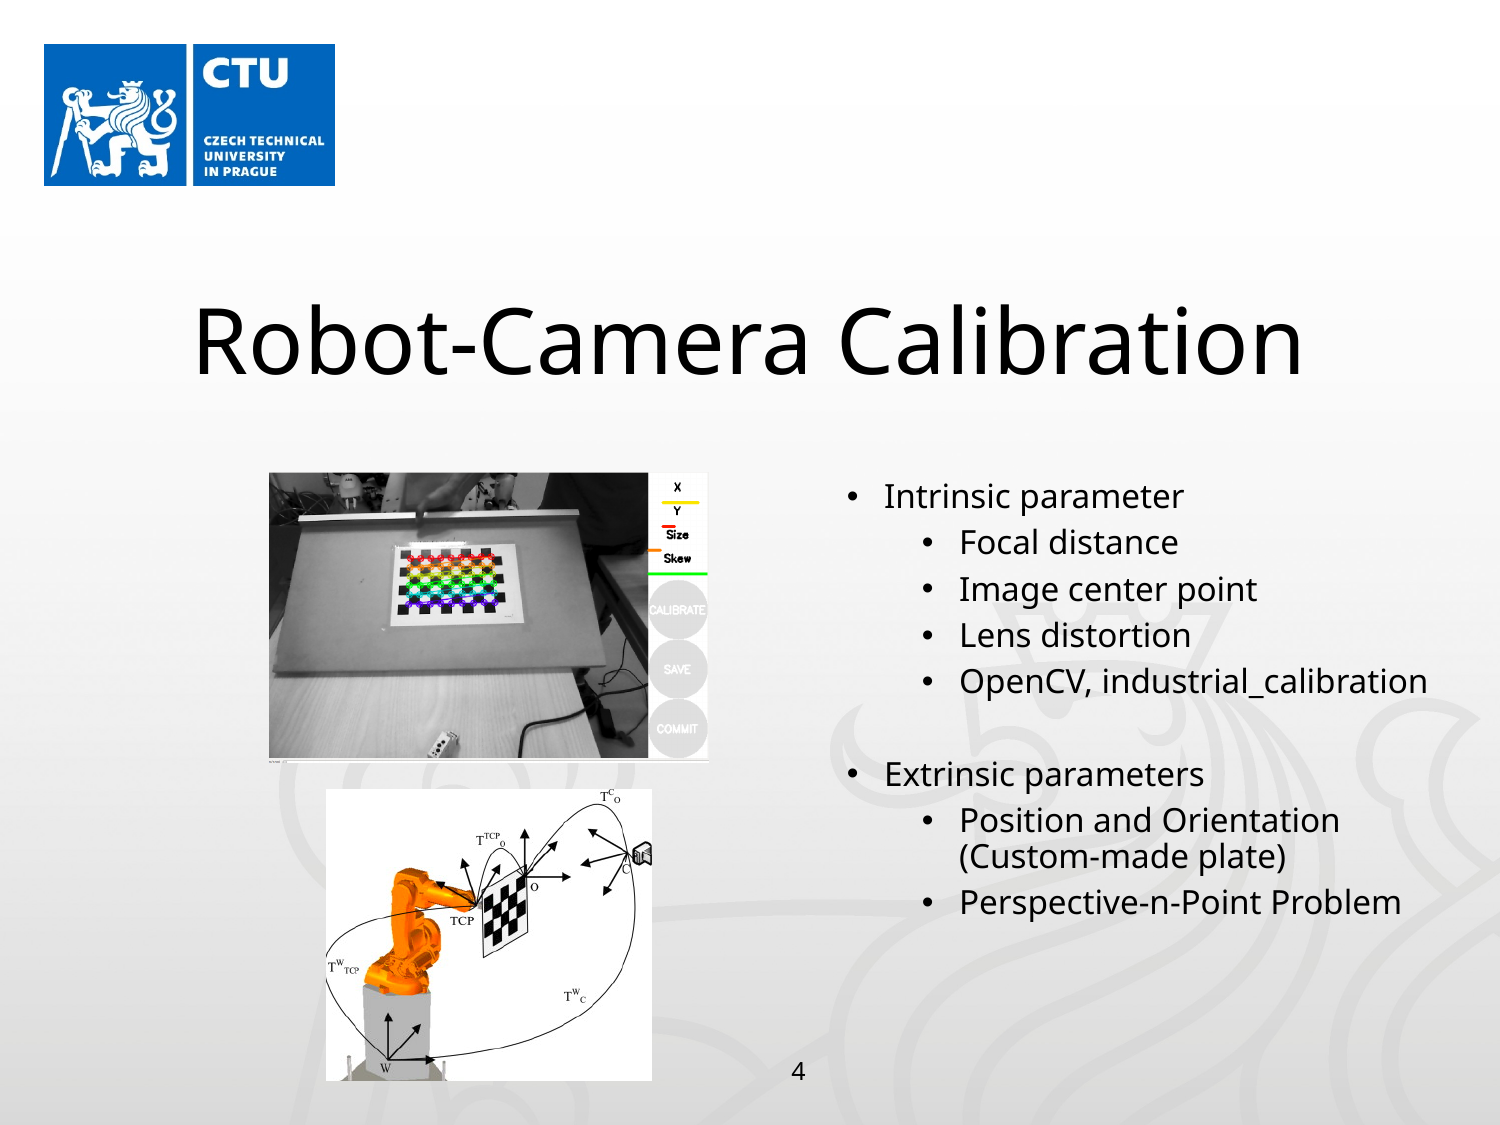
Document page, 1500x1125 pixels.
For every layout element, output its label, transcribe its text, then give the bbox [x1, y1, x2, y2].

title 4 [776, 1050, 826, 1096]
title Robot-Camera Calibration [177, 236, 1456, 454]
picture [0, 0, 1500, 1125]
list Intrinsic parameter Focal distance Image center point Lens distortion OpenCV, industrial_calibration Extrinsic parameters Position and Orientation (Custom-made plate) Perspective-n-Point Problem [832, 472, 1457, 1081]
